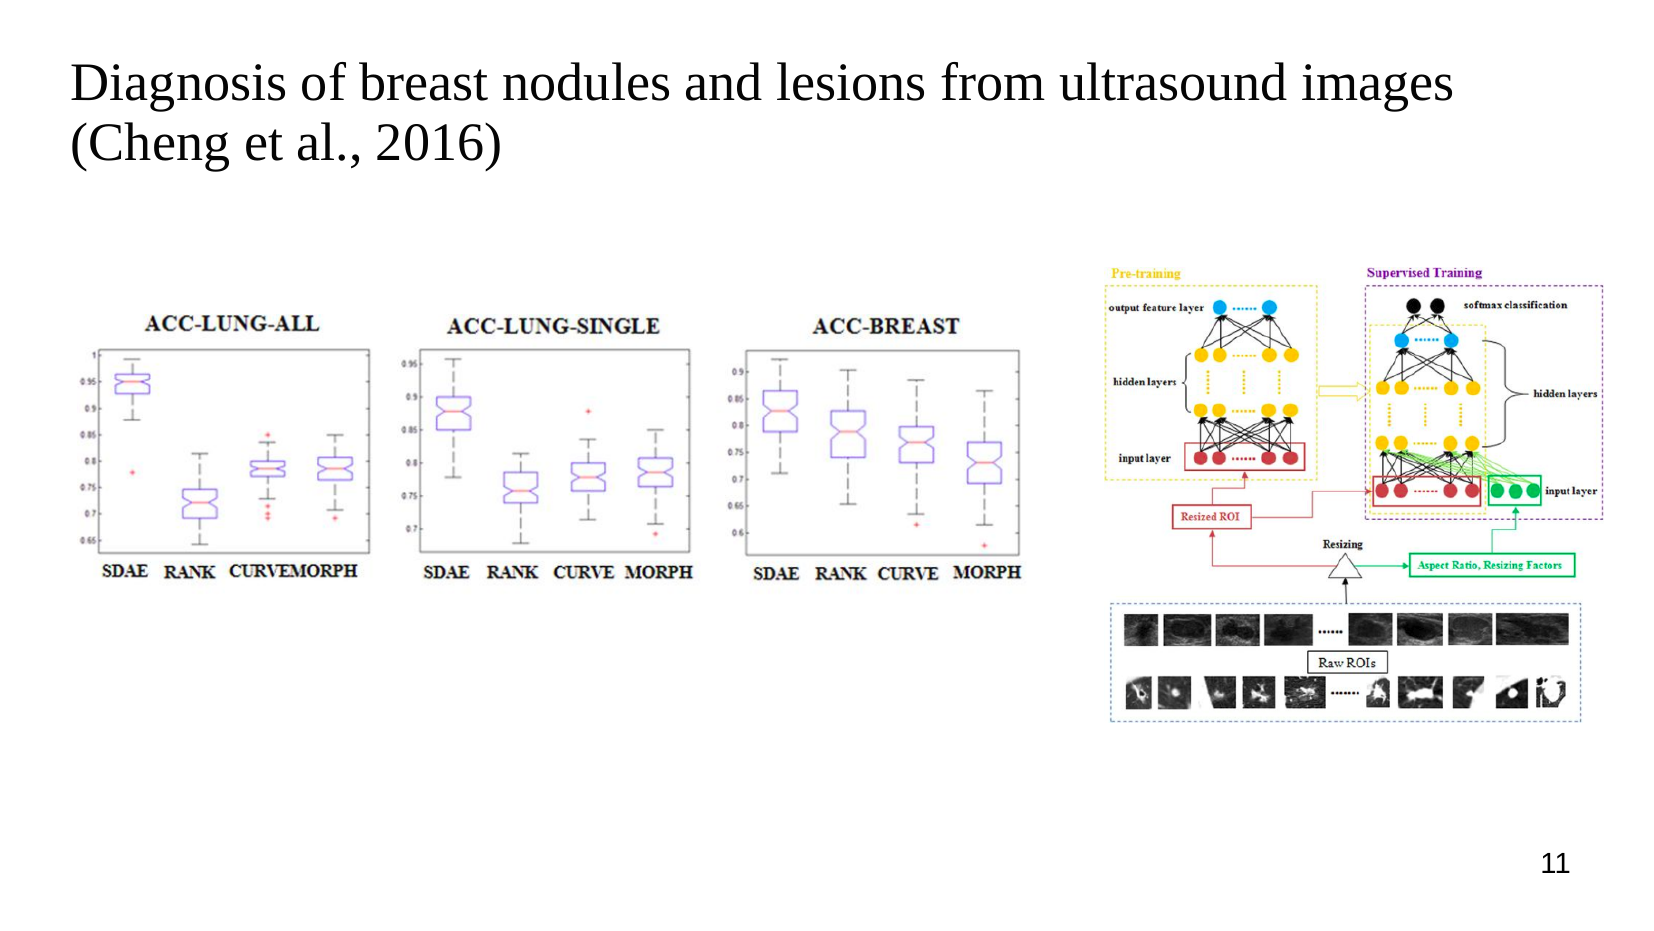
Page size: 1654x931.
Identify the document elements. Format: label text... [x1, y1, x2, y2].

title Diagnosis of breast nodules and lesions from ultrasound images (Cheng et al., 2016) [70, 35, 1595, 189]
picture [1098, 259, 1607, 733]
picture [70, 307, 1048, 603]
